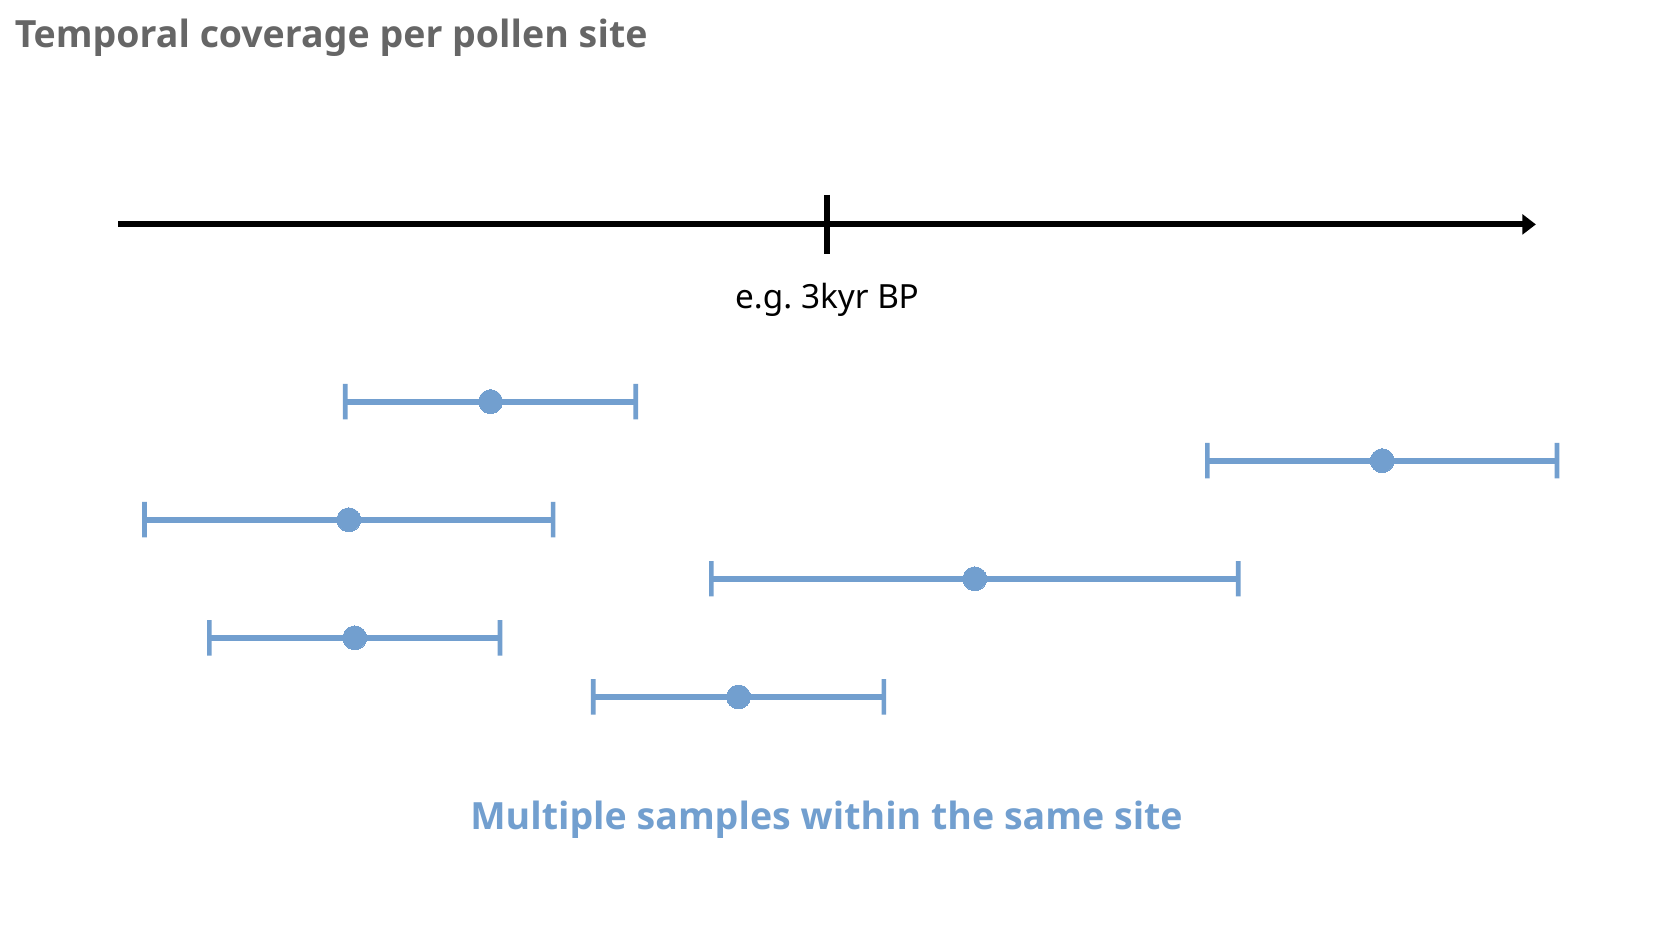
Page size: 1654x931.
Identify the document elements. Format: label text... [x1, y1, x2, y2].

text_box [478, 389, 503, 414]
text_box [962, 566, 987, 591]
text_box Temporal coverage per pollen site [0, 0, 1654, 118]
text_box Multiple samples within the same site [443, 755, 1211, 875]
text_box [726, 685, 751, 709]
text_box [336, 507, 361, 532]
text_box [342, 625, 367, 650]
text_box e.g. 3kyr BP [709, 265, 946, 326]
text_box [1370, 448, 1395, 473]
